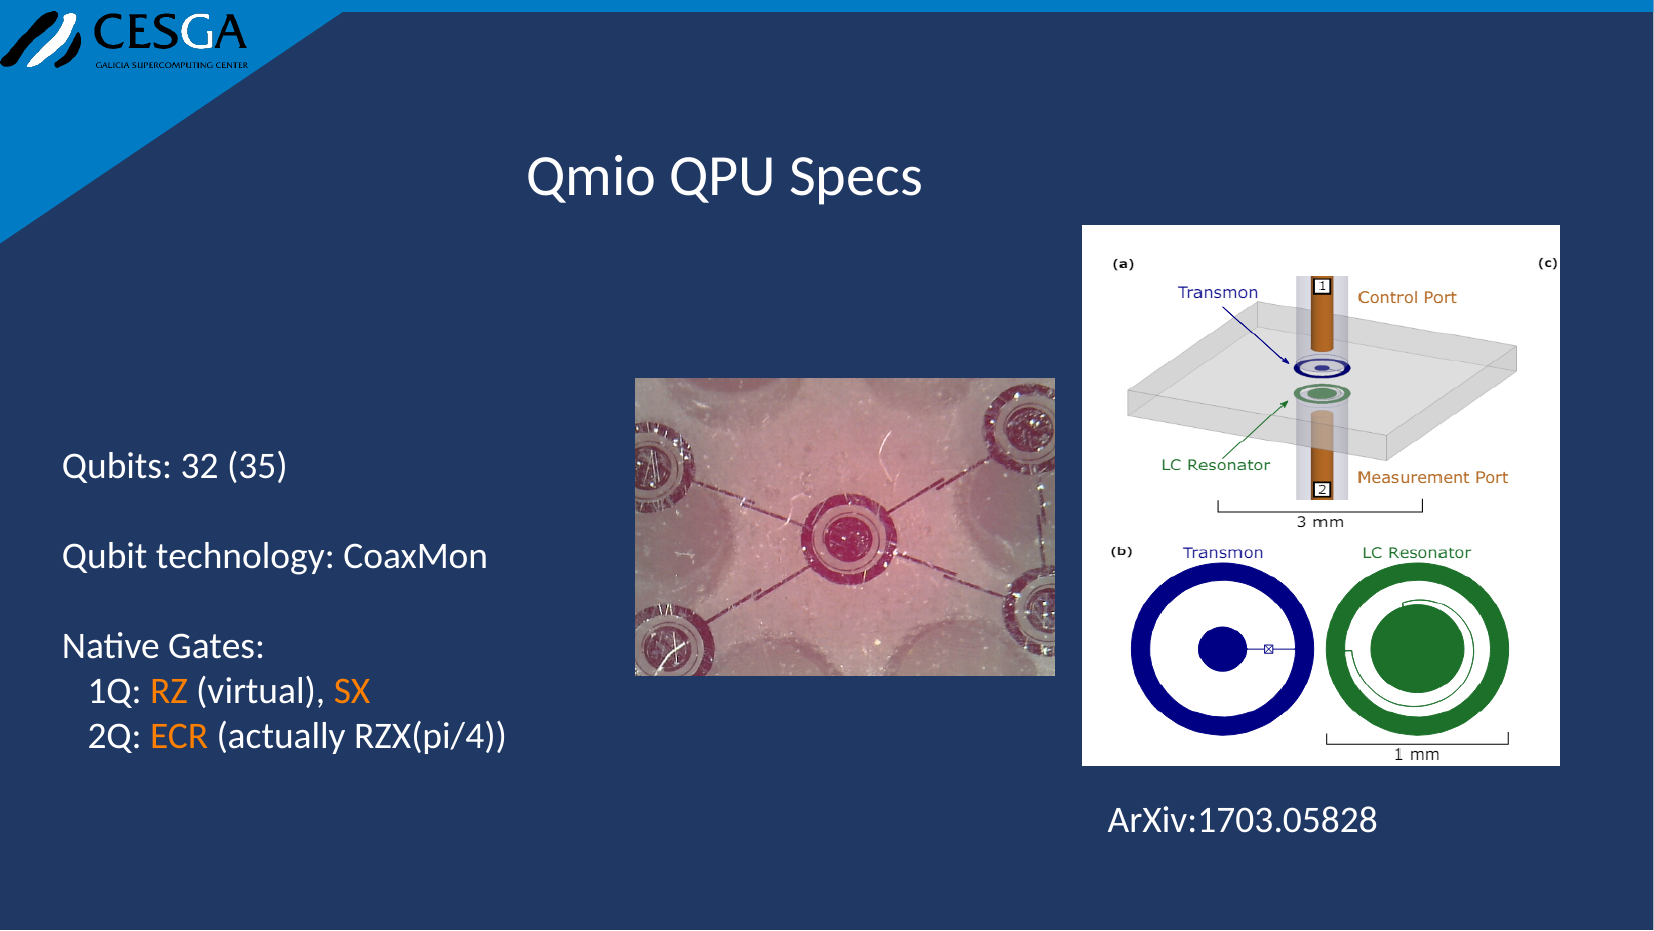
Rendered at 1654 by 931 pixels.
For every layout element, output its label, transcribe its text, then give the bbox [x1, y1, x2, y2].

picture [635, 378, 1055, 676]
text_box Qubits: 32 (35) Qubit technology: CoaxMon Native Gates: 1Q: RZ (virtual), SX 2Q: ECR (actually RZX(pi/4)) [47, 433, 858, 764]
picture [1082, 225, 1560, 766]
text_box Qmio QPU Specs [511, 129, 939, 215]
text_box ArXiv:1703.05828 [1092, 787, 1536, 848]
